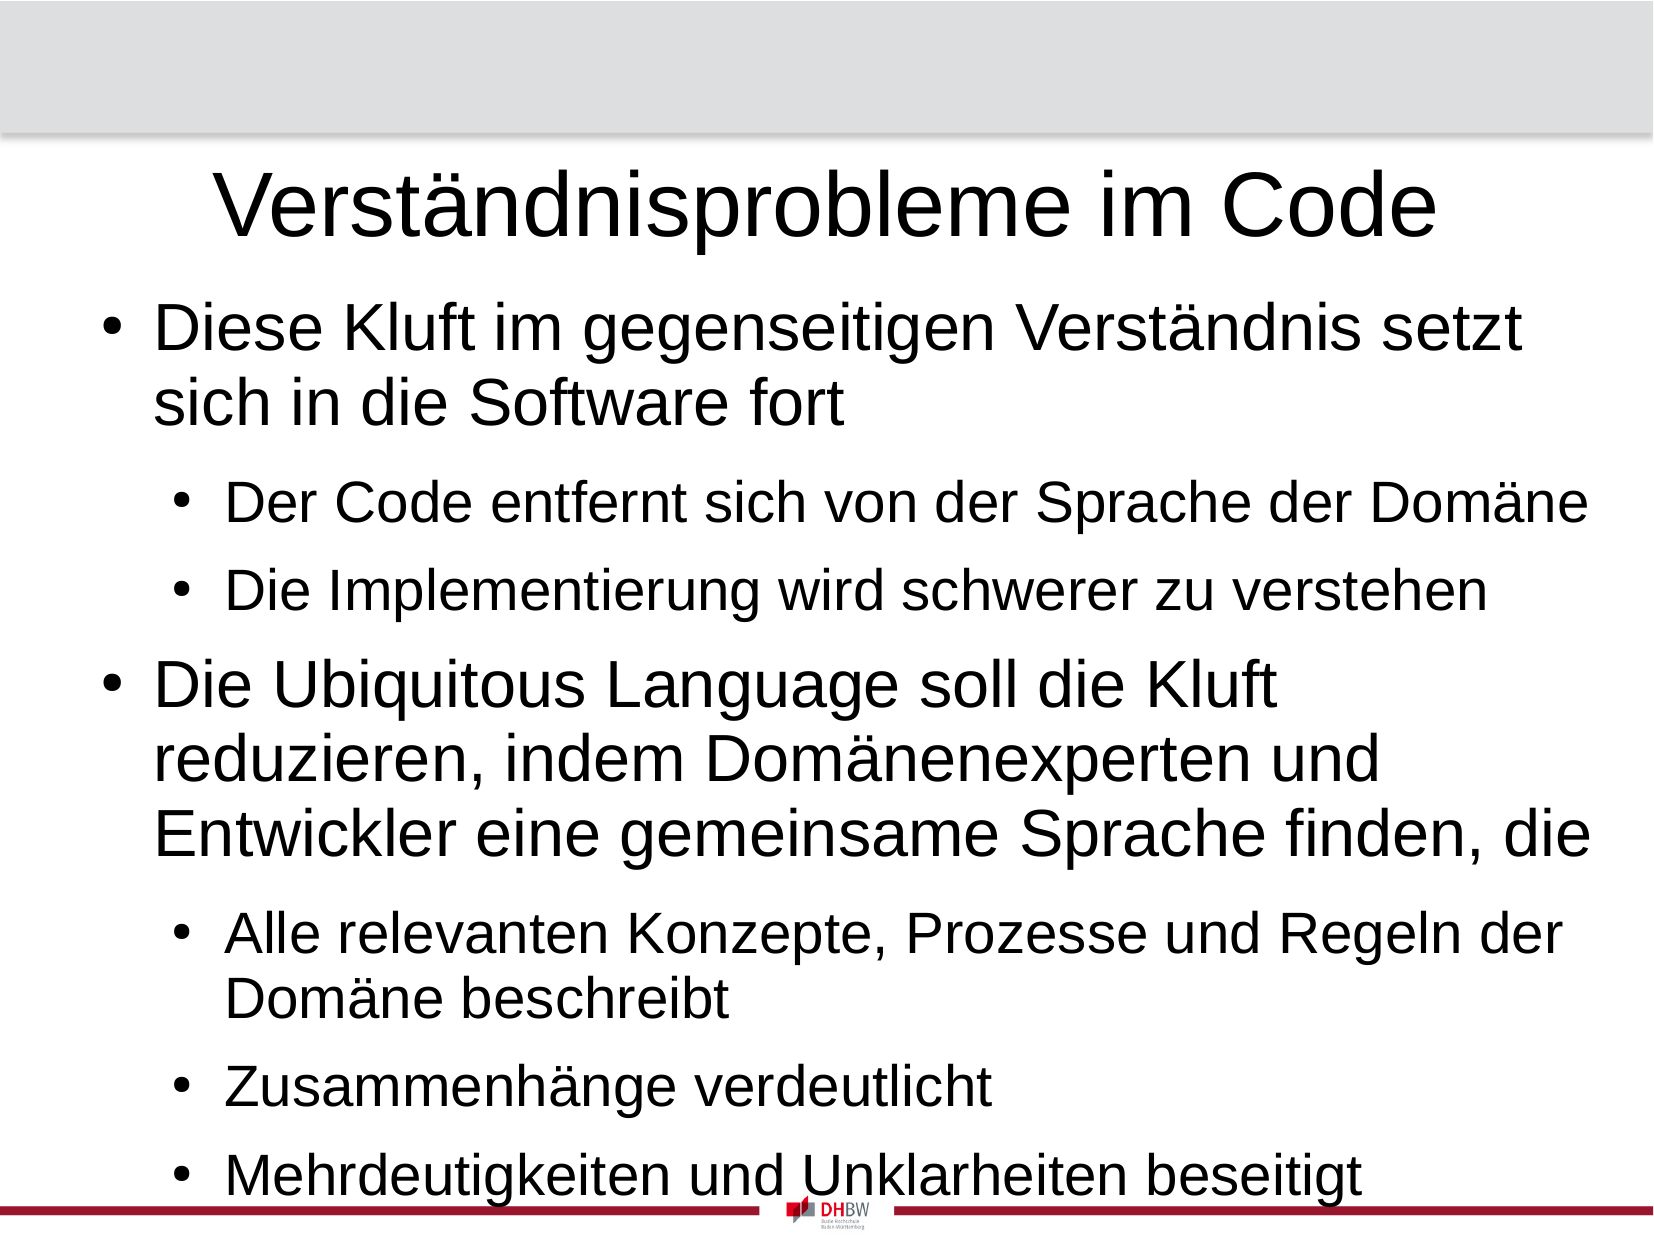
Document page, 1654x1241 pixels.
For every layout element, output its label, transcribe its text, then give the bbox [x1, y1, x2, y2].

title Verständnisprobleme im Code [82, 147, 1571, 257]
list Diese Kluft im gegenseitigen Verständnis setzt sich in die Software fort Der Code entfernt sich von der Sprache der Domäne Die Implementierung wird schwerer zu verstehen Die Ubiquitous Language soll die Kluft reduzieren, indem Domänenexperten und Entwickler eine gemeinsame Sprache finden, die Alle relevanten Konzepte, Prozesse und Regeln der Domäne beschreibt Zusammenhänge verdeutlicht Mehrdeutigkeiten und Unklarheiten beseitigt [82, 290, 1595, 1208]
picture [0, 1, 1654, 1237]
